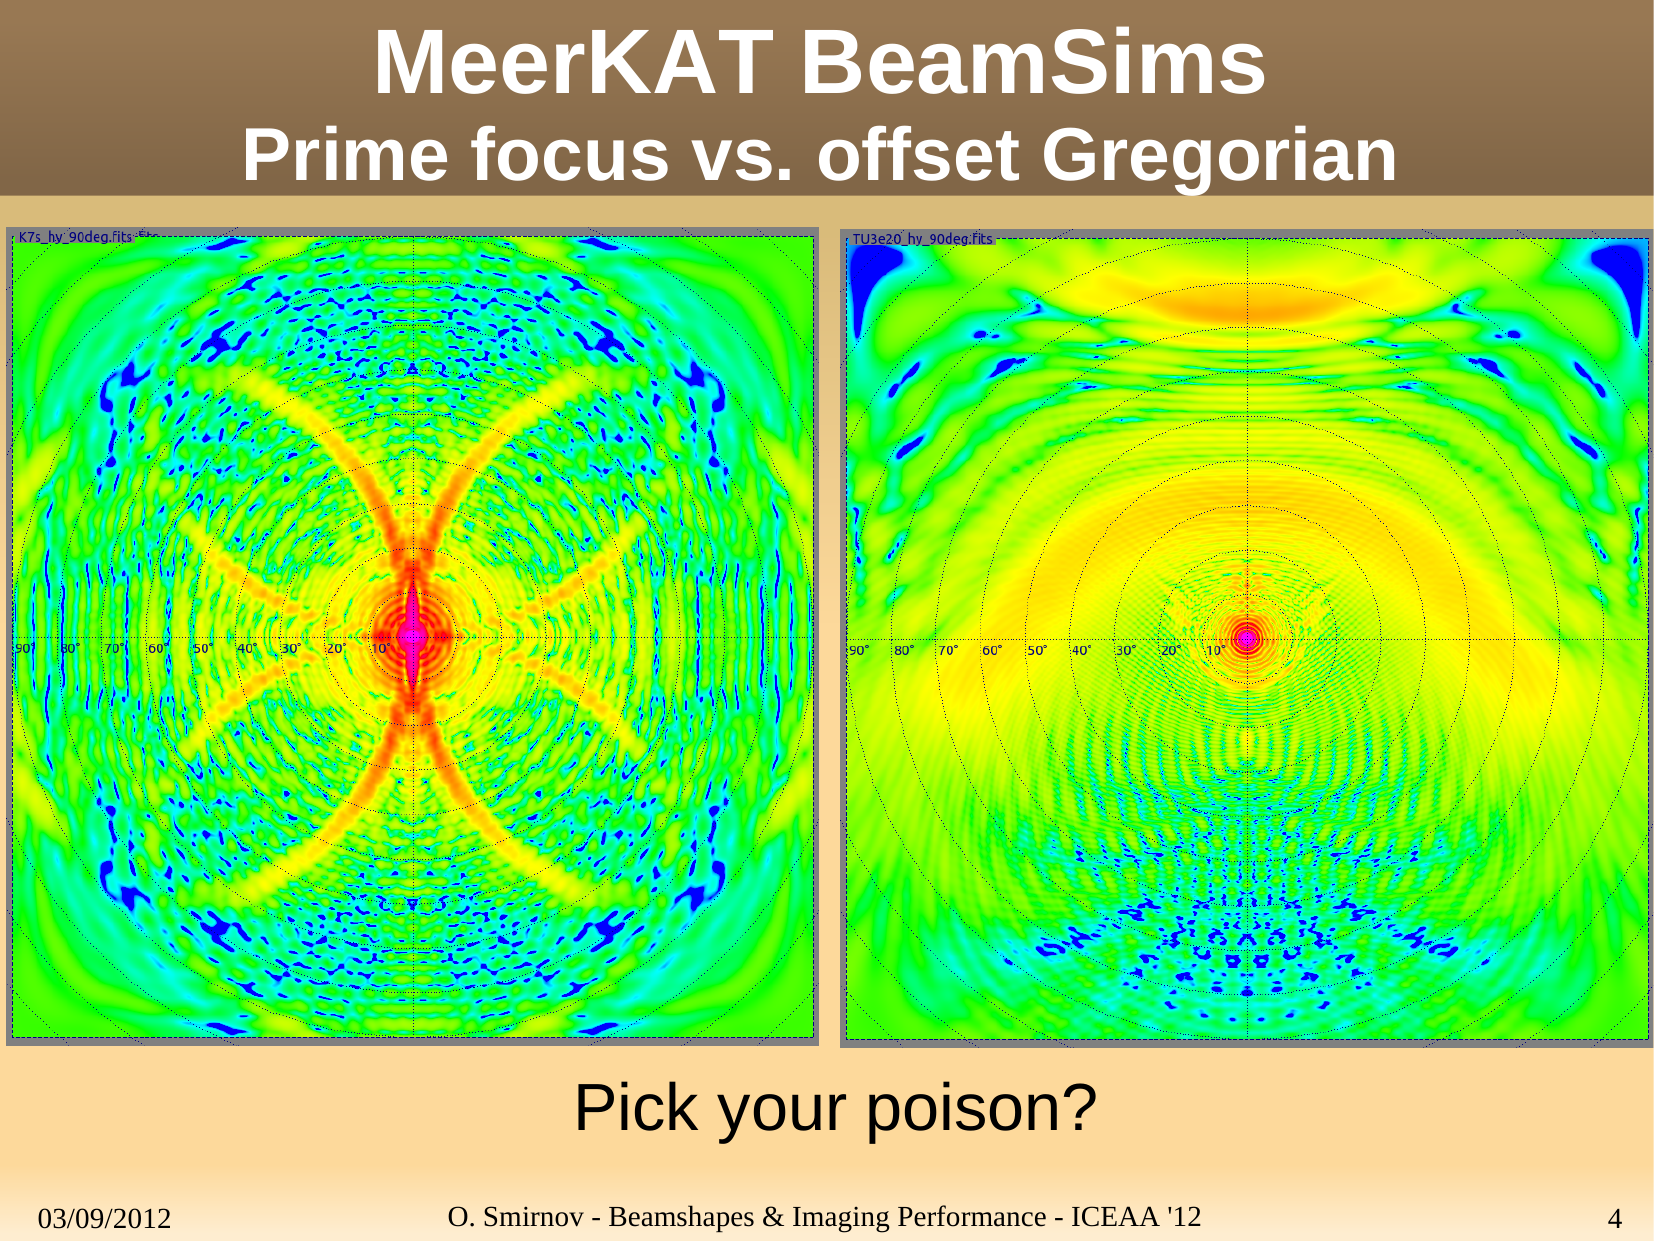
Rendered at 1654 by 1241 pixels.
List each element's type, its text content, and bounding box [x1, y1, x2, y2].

text_box Pick your poison? [396, 1062, 1277, 1153]
title MeerKAT BeamSims Prime focus vs. offset Gregorian [76, 0, 1565, 208]
picture [0, 0, 1654, 1241]
